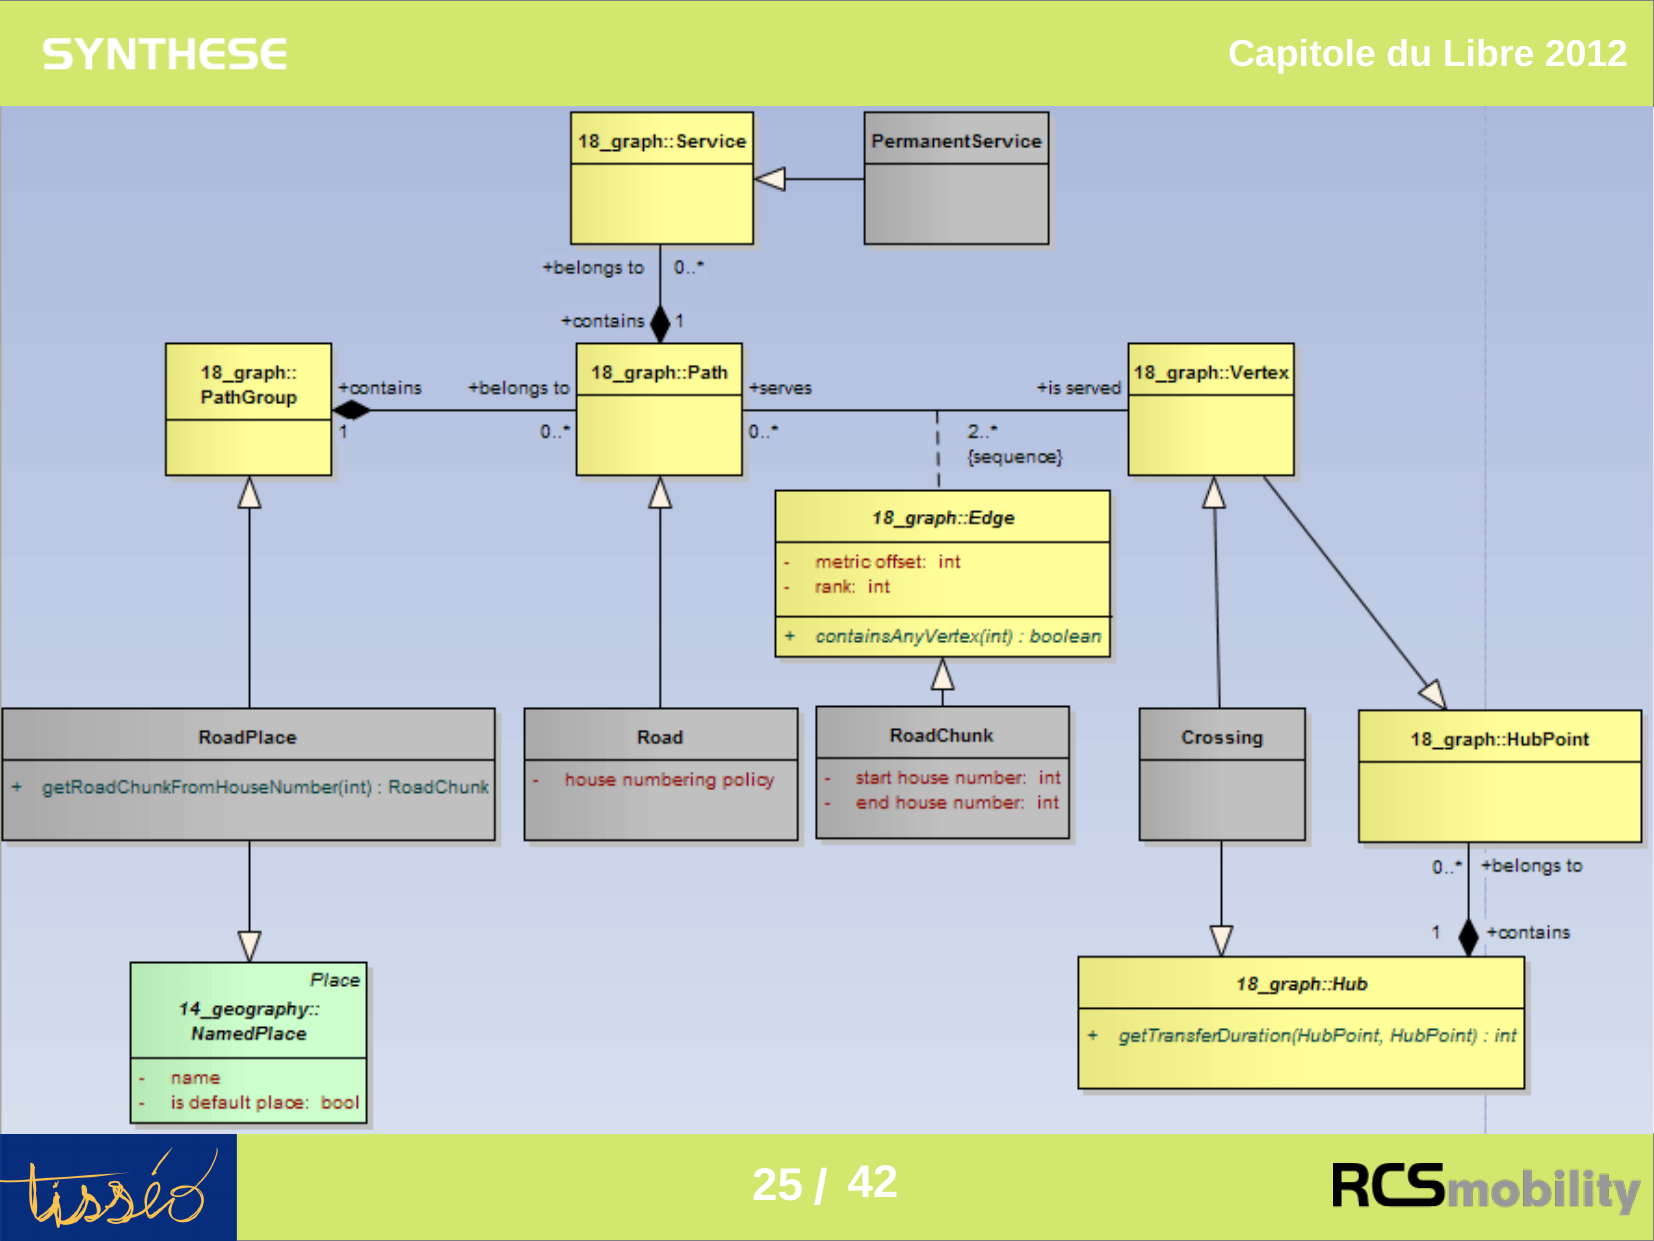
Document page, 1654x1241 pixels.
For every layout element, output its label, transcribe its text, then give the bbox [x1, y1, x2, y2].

picture [0, 106, 1654, 1241]
text_box <numéro> [566, 1151, 818, 1241]
text_box Capitole du Libre 2012 [0, 0, 1654, 106]
text_box / [237, 1134, 1654, 1241]
picture [1333, 1163, 1642, 1217]
picture [41, 35, 292, 73]
text_box 42 [832, 1149, 968, 1229]
